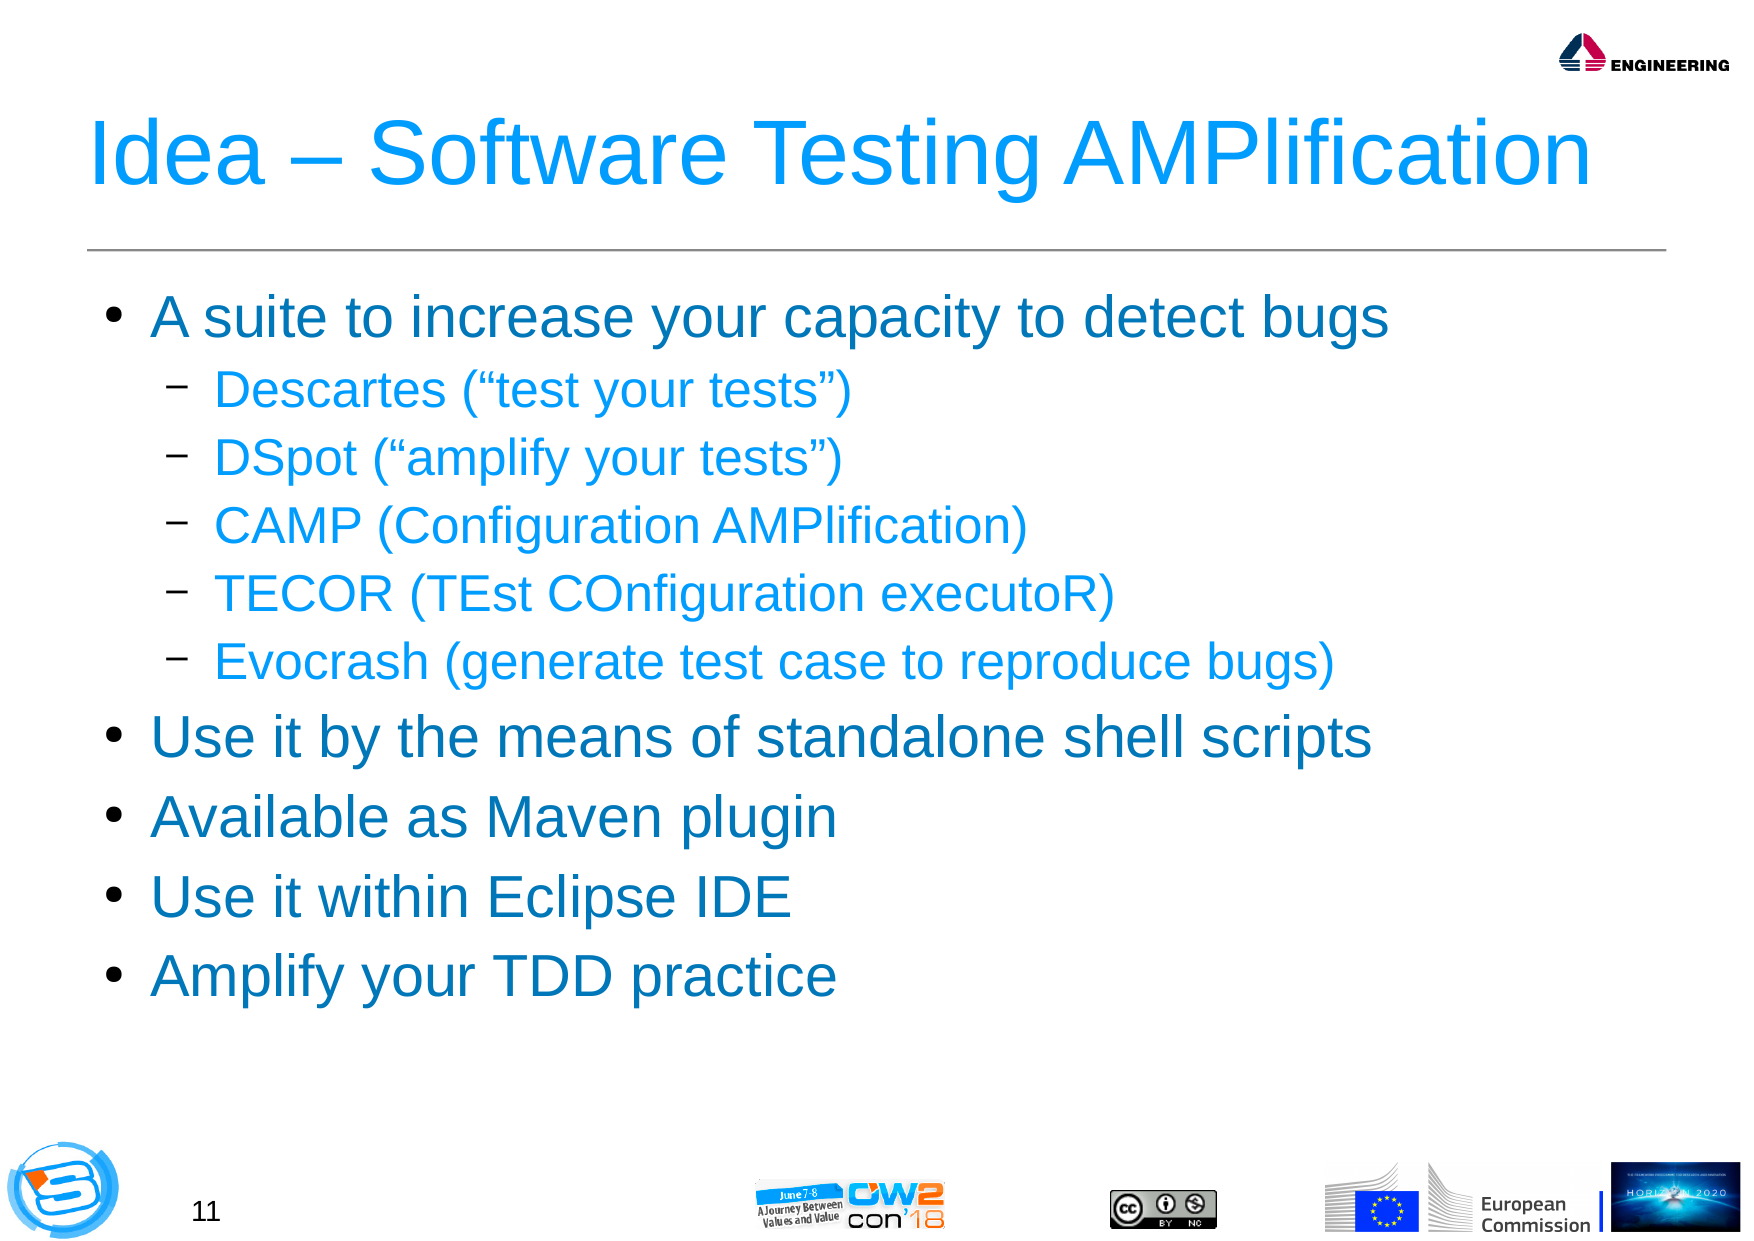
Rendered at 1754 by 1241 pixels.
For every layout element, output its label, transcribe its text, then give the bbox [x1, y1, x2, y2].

list A suite to increase your capacity to detect bugs Descartes (“test your tests”) DSpot (“amplify your tests”) CAMP (Configuration AMPlification) TECOR (TEst COnfiguration executoR) Evocrash (generate test case to reproduce bugs) Use it by the means of standalone shell scripts Available as Maven plugin Use it within Eclipse IDE Amplify your TDD practice [87, 290, 1667, 1010]
title Idea – Software Testing AMPlification [87, 49, 1667, 257]
picture [1110, 1190, 1217, 1229]
picture [1611, 1162, 1741, 1232]
picture [4, 1139, 122, 1241]
picture [755, 1179, 945, 1229]
picture [1325, 1162, 1603, 1232]
picture [1559, 33, 1729, 71]
